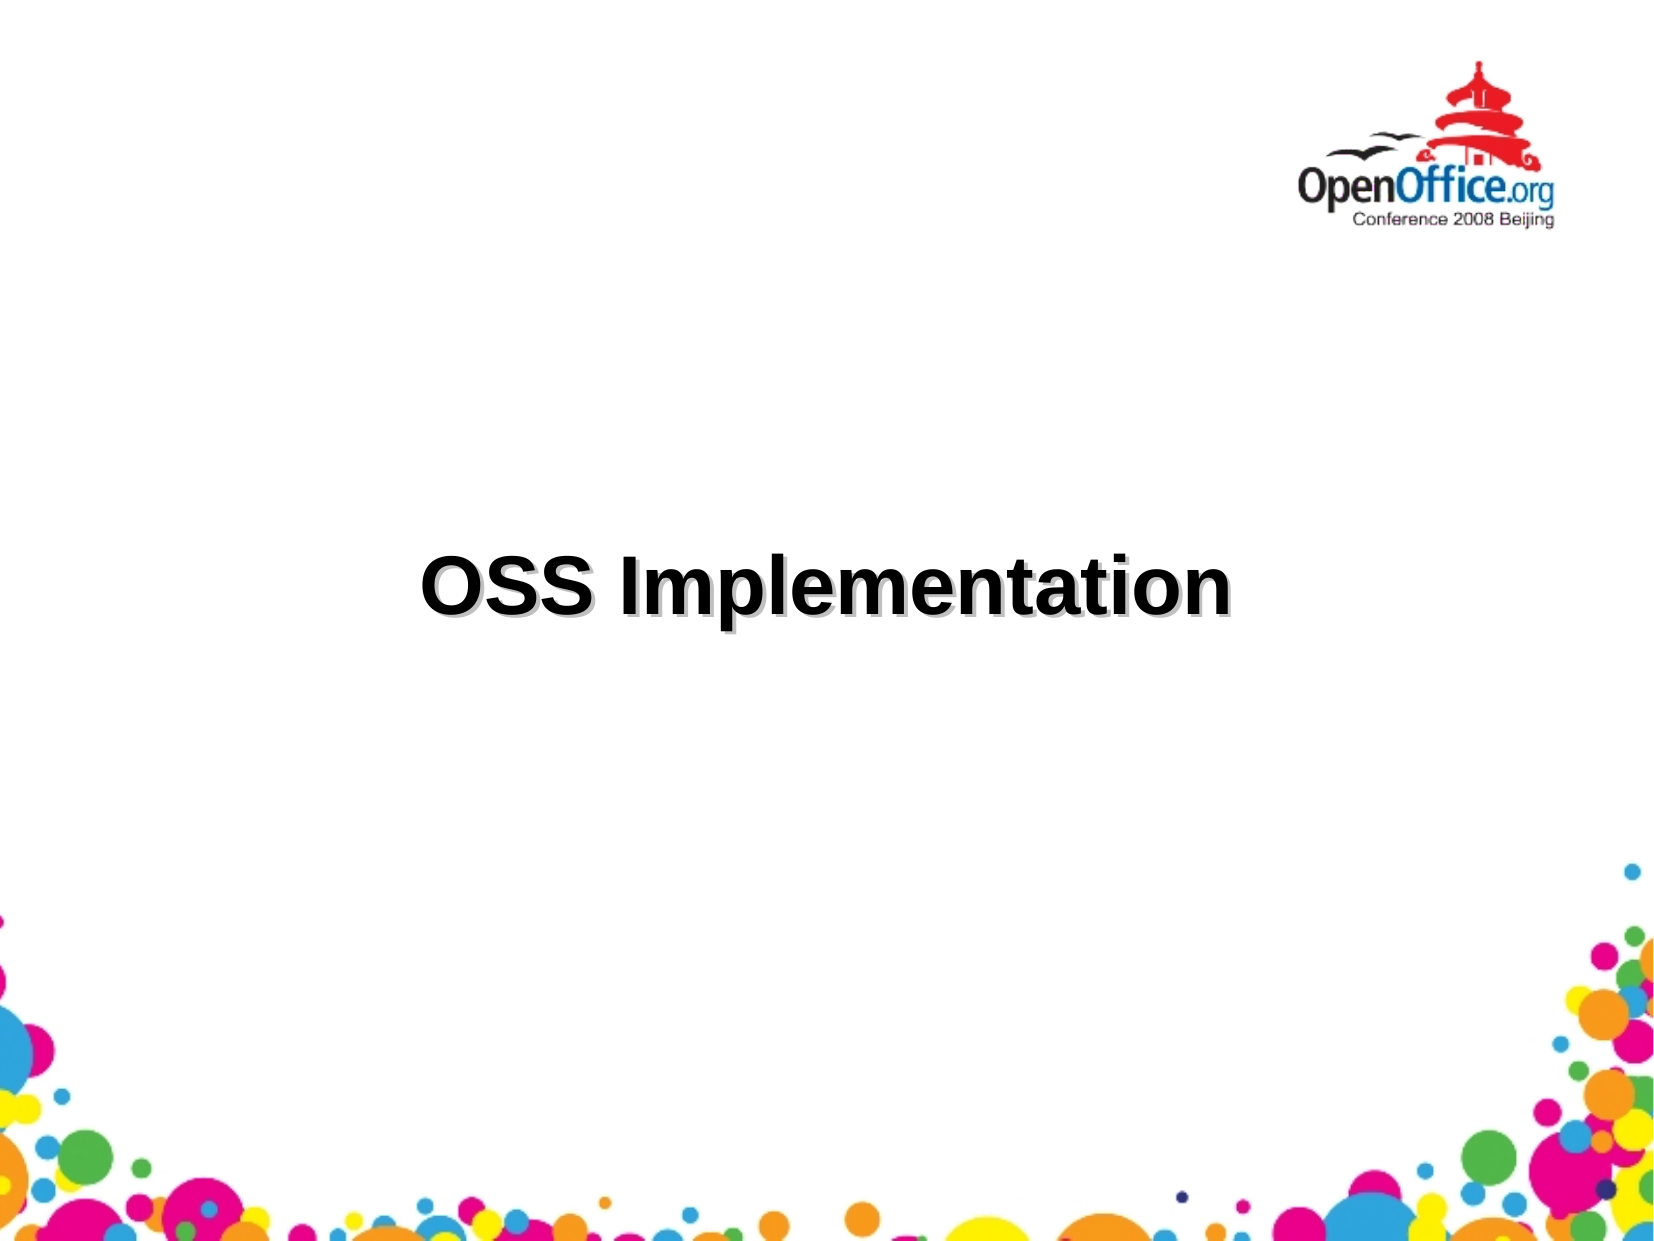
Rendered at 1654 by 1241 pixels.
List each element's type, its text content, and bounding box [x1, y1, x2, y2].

picture [0, 810, 1654, 1241]
text_box OSS Implementation [147, 531, 1506, 640]
picture [1285, 51, 1569, 250]
